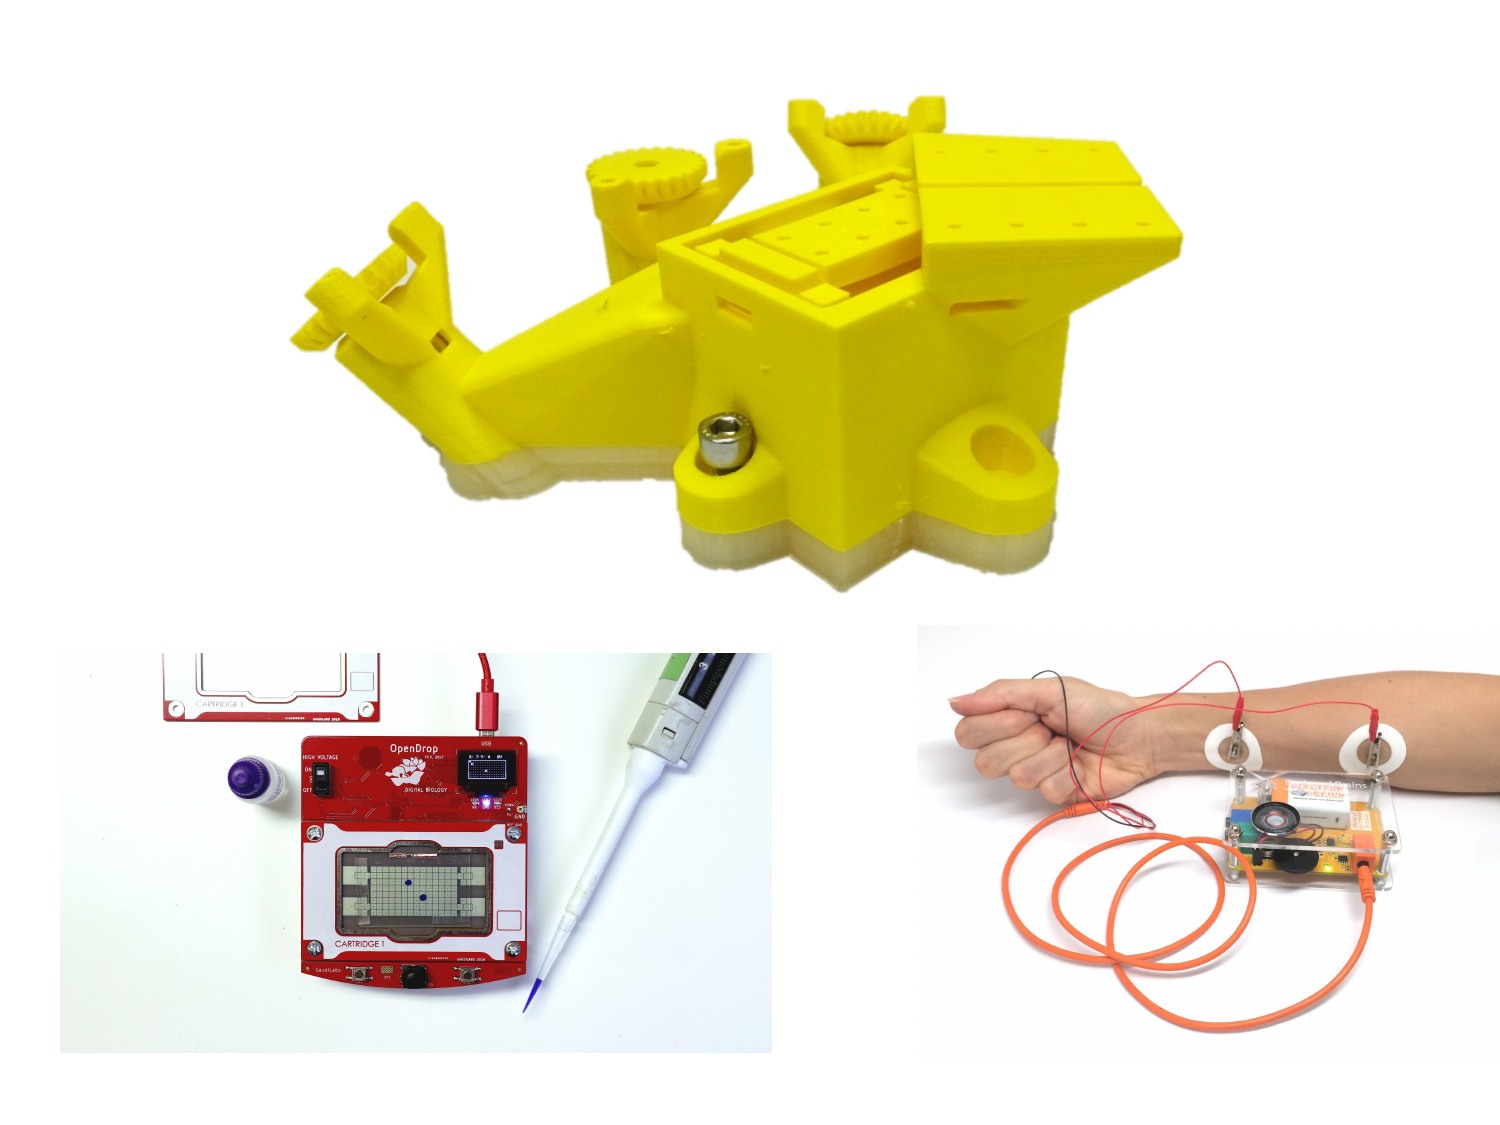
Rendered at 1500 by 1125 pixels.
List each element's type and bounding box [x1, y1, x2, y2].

picture [273, 68, 1500, 1063]
picture [60, 653, 772, 1053]
